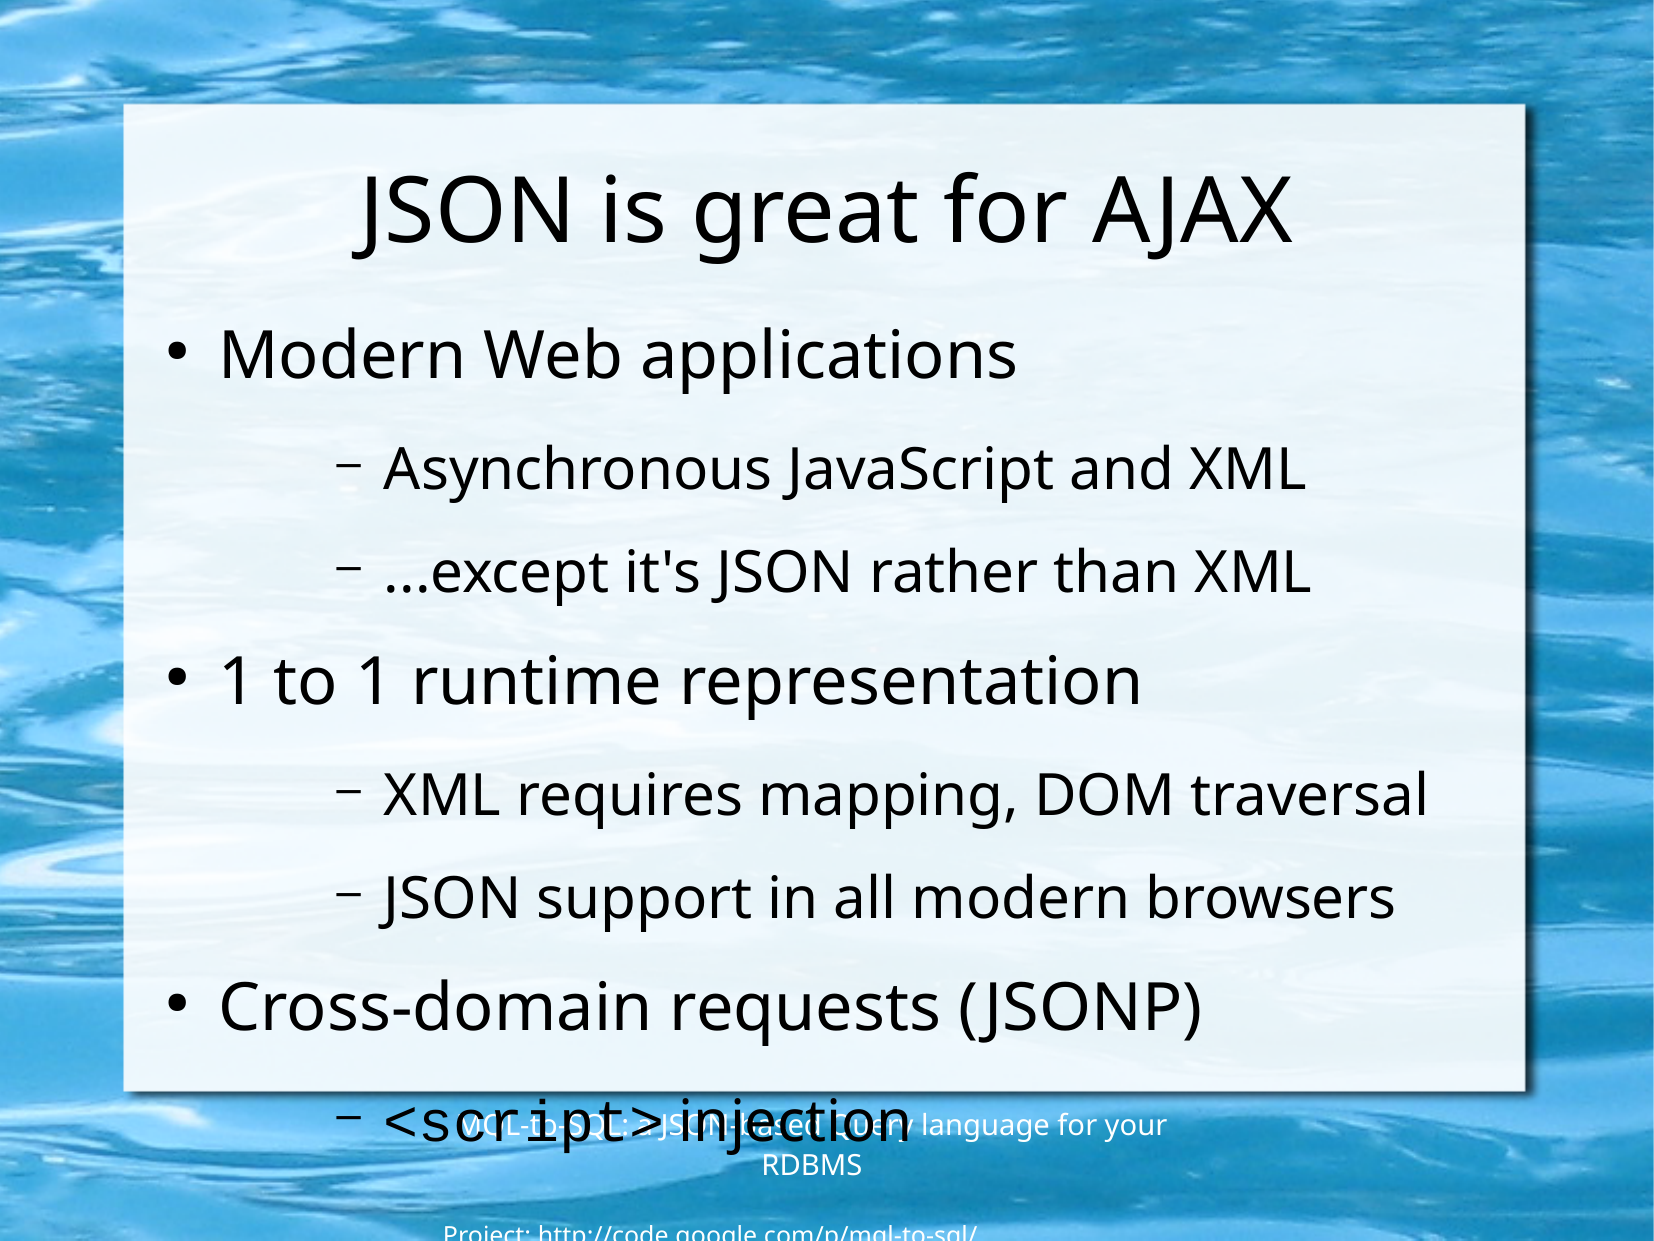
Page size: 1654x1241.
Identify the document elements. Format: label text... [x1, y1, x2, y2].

picture [710, 1232, 717, 1241]
picture [861, 1232, 867, 1241]
picture [679, 1232, 686, 1241]
picture [950, 1232, 957, 1241]
picture [643, 1232, 650, 1241]
picture [694, 1232, 701, 1241]
picture [804, 1232, 810, 1241]
list Modern Web applications Asynchronous JavaScript and XML ...except it's JSON rather than XML 1 to 1 runtime representation XML requires mapping, DOM traversal JSON support in all modern browsers Cross-domain requests (JSONP) <script> injection [147, 307, 1506, 1075]
picture [628, 1232, 635, 1241]
picture [827, 1232, 835, 1241]
picture [0, 0, 1654, 1241]
picture [780, 1232, 787, 1241]
picture [541, 1232, 548, 1241]
picture [876, 1232, 883, 1241]
title JSON is great for AJAX [147, 118, 1506, 296]
picture [575, 1232, 583, 1241]
picture [471, 1232, 478, 1241]
picture [914, 1232, 921, 1241]
picture [447, 1228, 454, 1235]
picture [795, 1232, 802, 1241]
picture [725, 1232, 732, 1241]
picture [852, 1232, 859, 1241]
